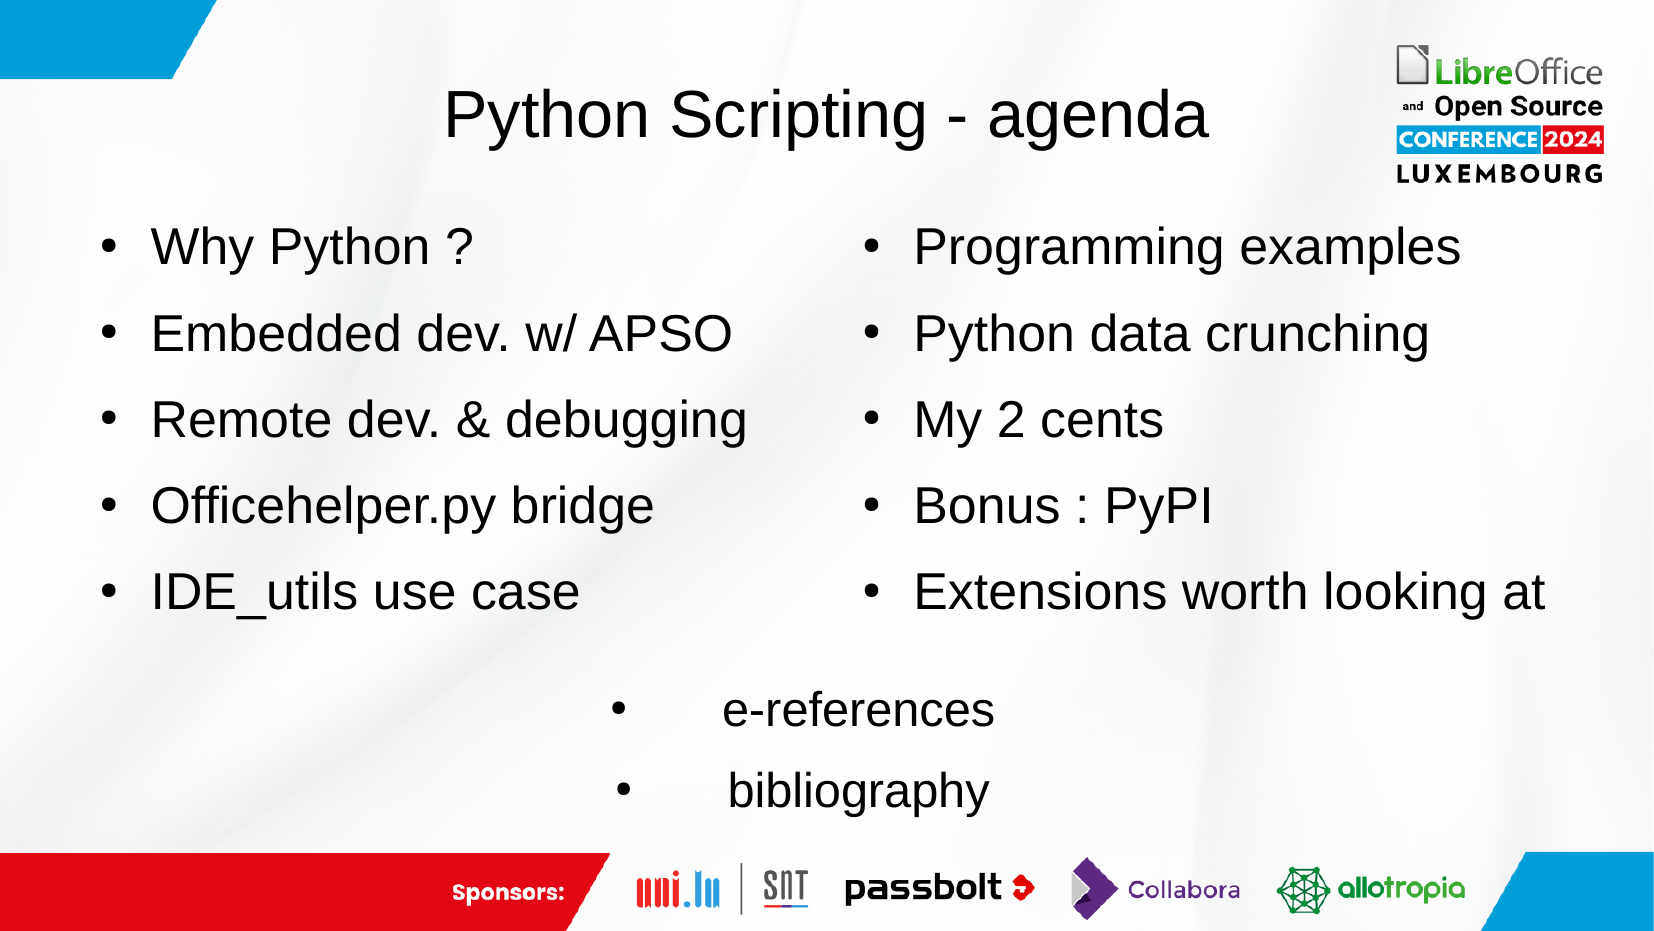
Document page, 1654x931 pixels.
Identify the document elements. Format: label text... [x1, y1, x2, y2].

list e-references bibliography [82, 682, 1571, 819]
title Python Scripting - agenda [82, 37, 1571, 193]
list Why Python ? Embedded dev. w/ APSO Remote dev. & debugging Officehelper.py bridge IDE_utils use case [82, 217, 808, 624]
list Programming examples Python data crunching My 2 cents Bonus : PyPI Extensions worth looking at [845, 217, 1572, 665]
picture [0, 0, 1654, 931]
